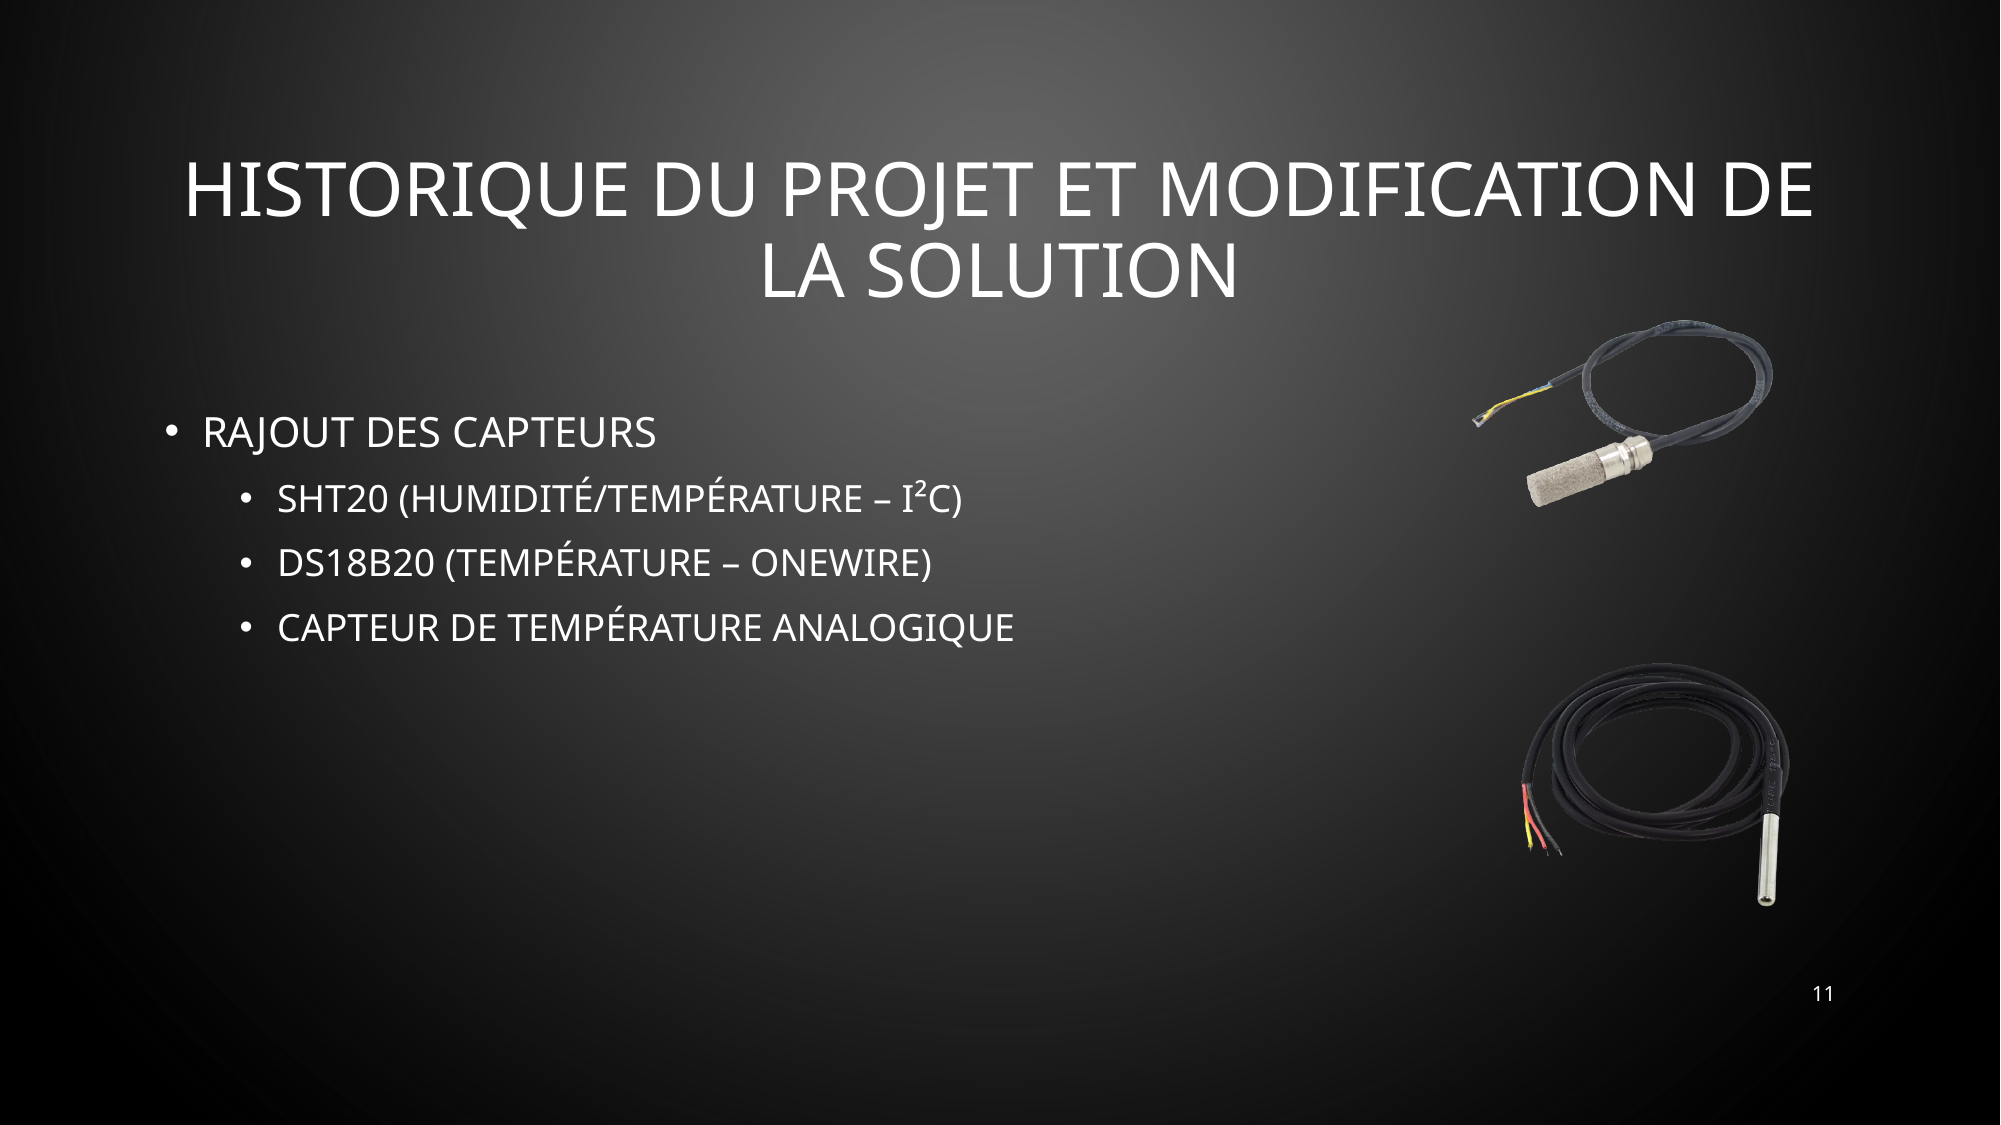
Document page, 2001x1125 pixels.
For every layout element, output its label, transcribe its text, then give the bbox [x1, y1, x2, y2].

list Rajout des capteurs SHT20 (Humidité/Température – I²C) DS18B20 (Température – OneWire) Capteur de température analogique [149, 388, 1850, 950]
picture [0, 0, 2000, 1125]
title Historique du projet et modification de la solution [149, 101, 1850, 364]
